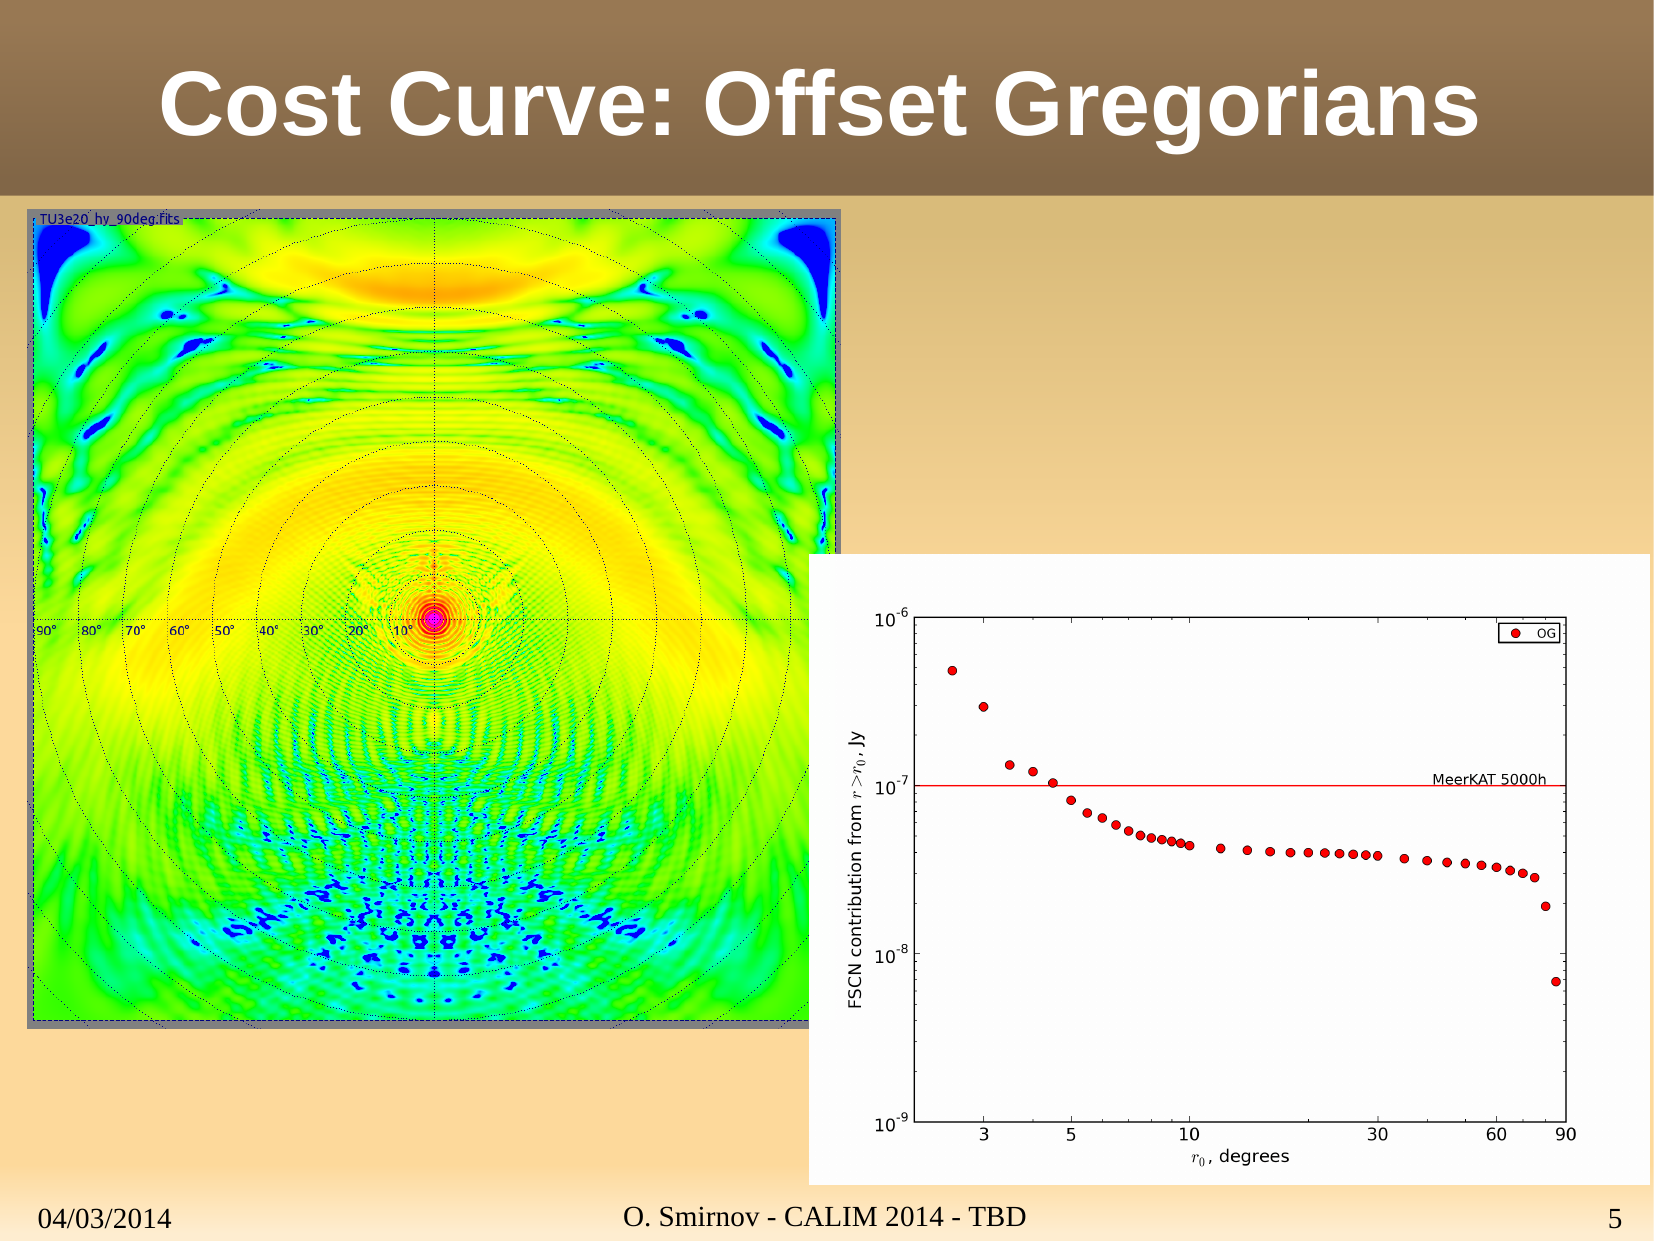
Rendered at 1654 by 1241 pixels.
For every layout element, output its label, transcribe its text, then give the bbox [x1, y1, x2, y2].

title Cost Curve: Offset Gregorians [76, 0, 1565, 208]
picture [0, 0, 1654, 1241]
